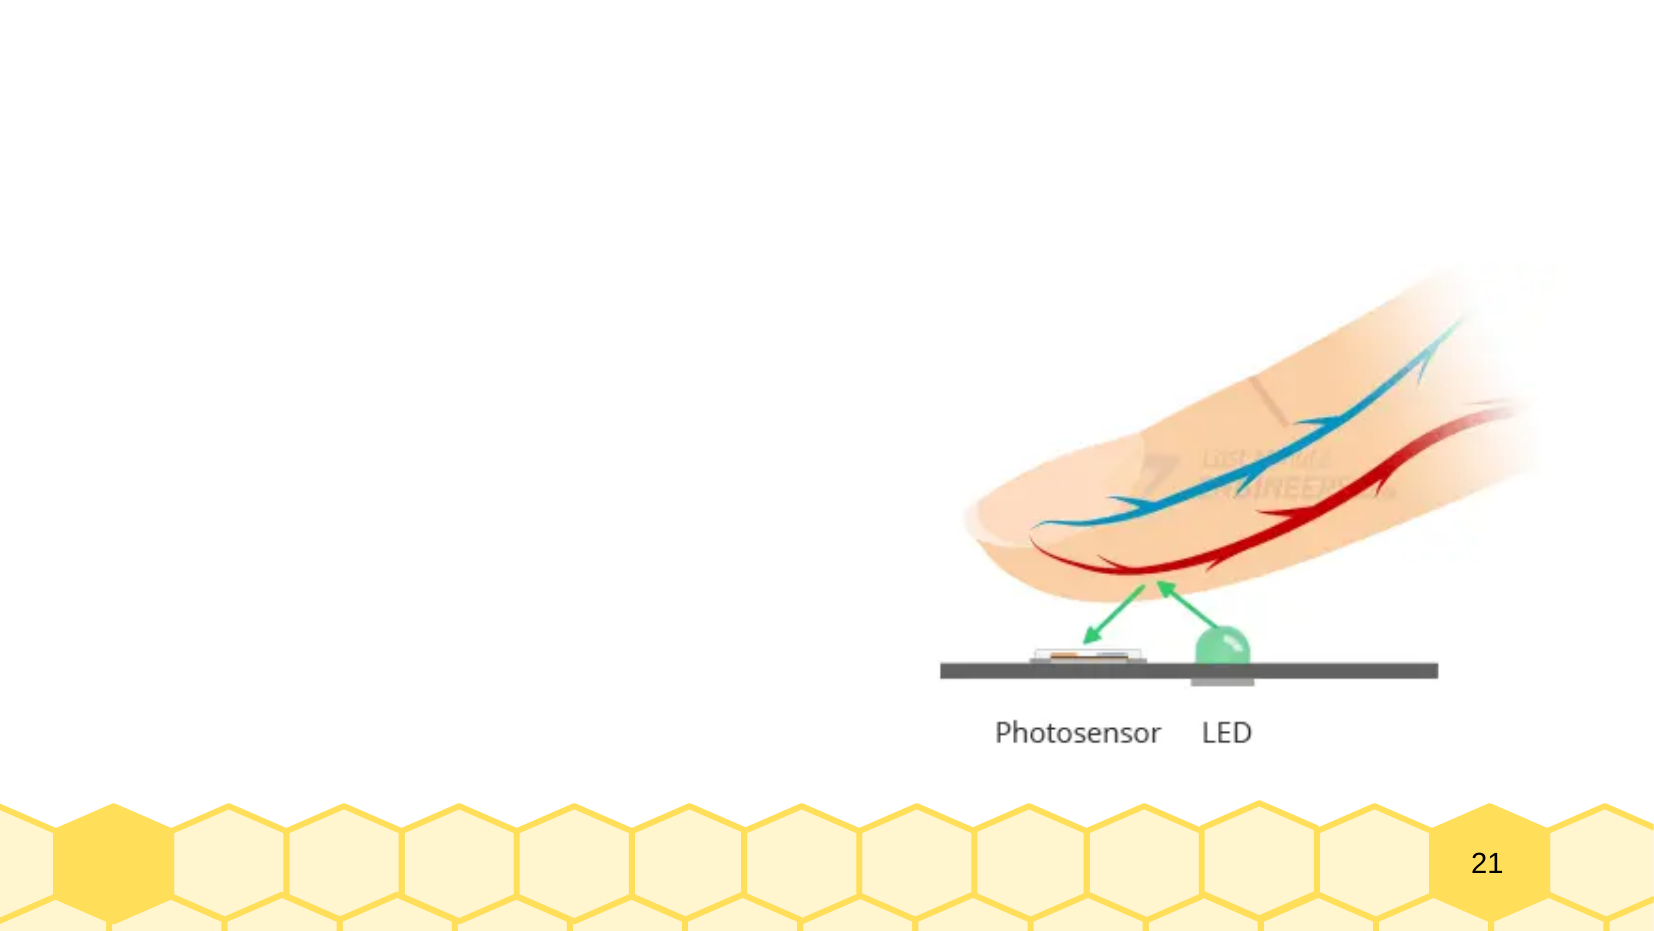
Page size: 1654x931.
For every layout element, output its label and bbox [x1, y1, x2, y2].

picture [937, 262, 1576, 745]
